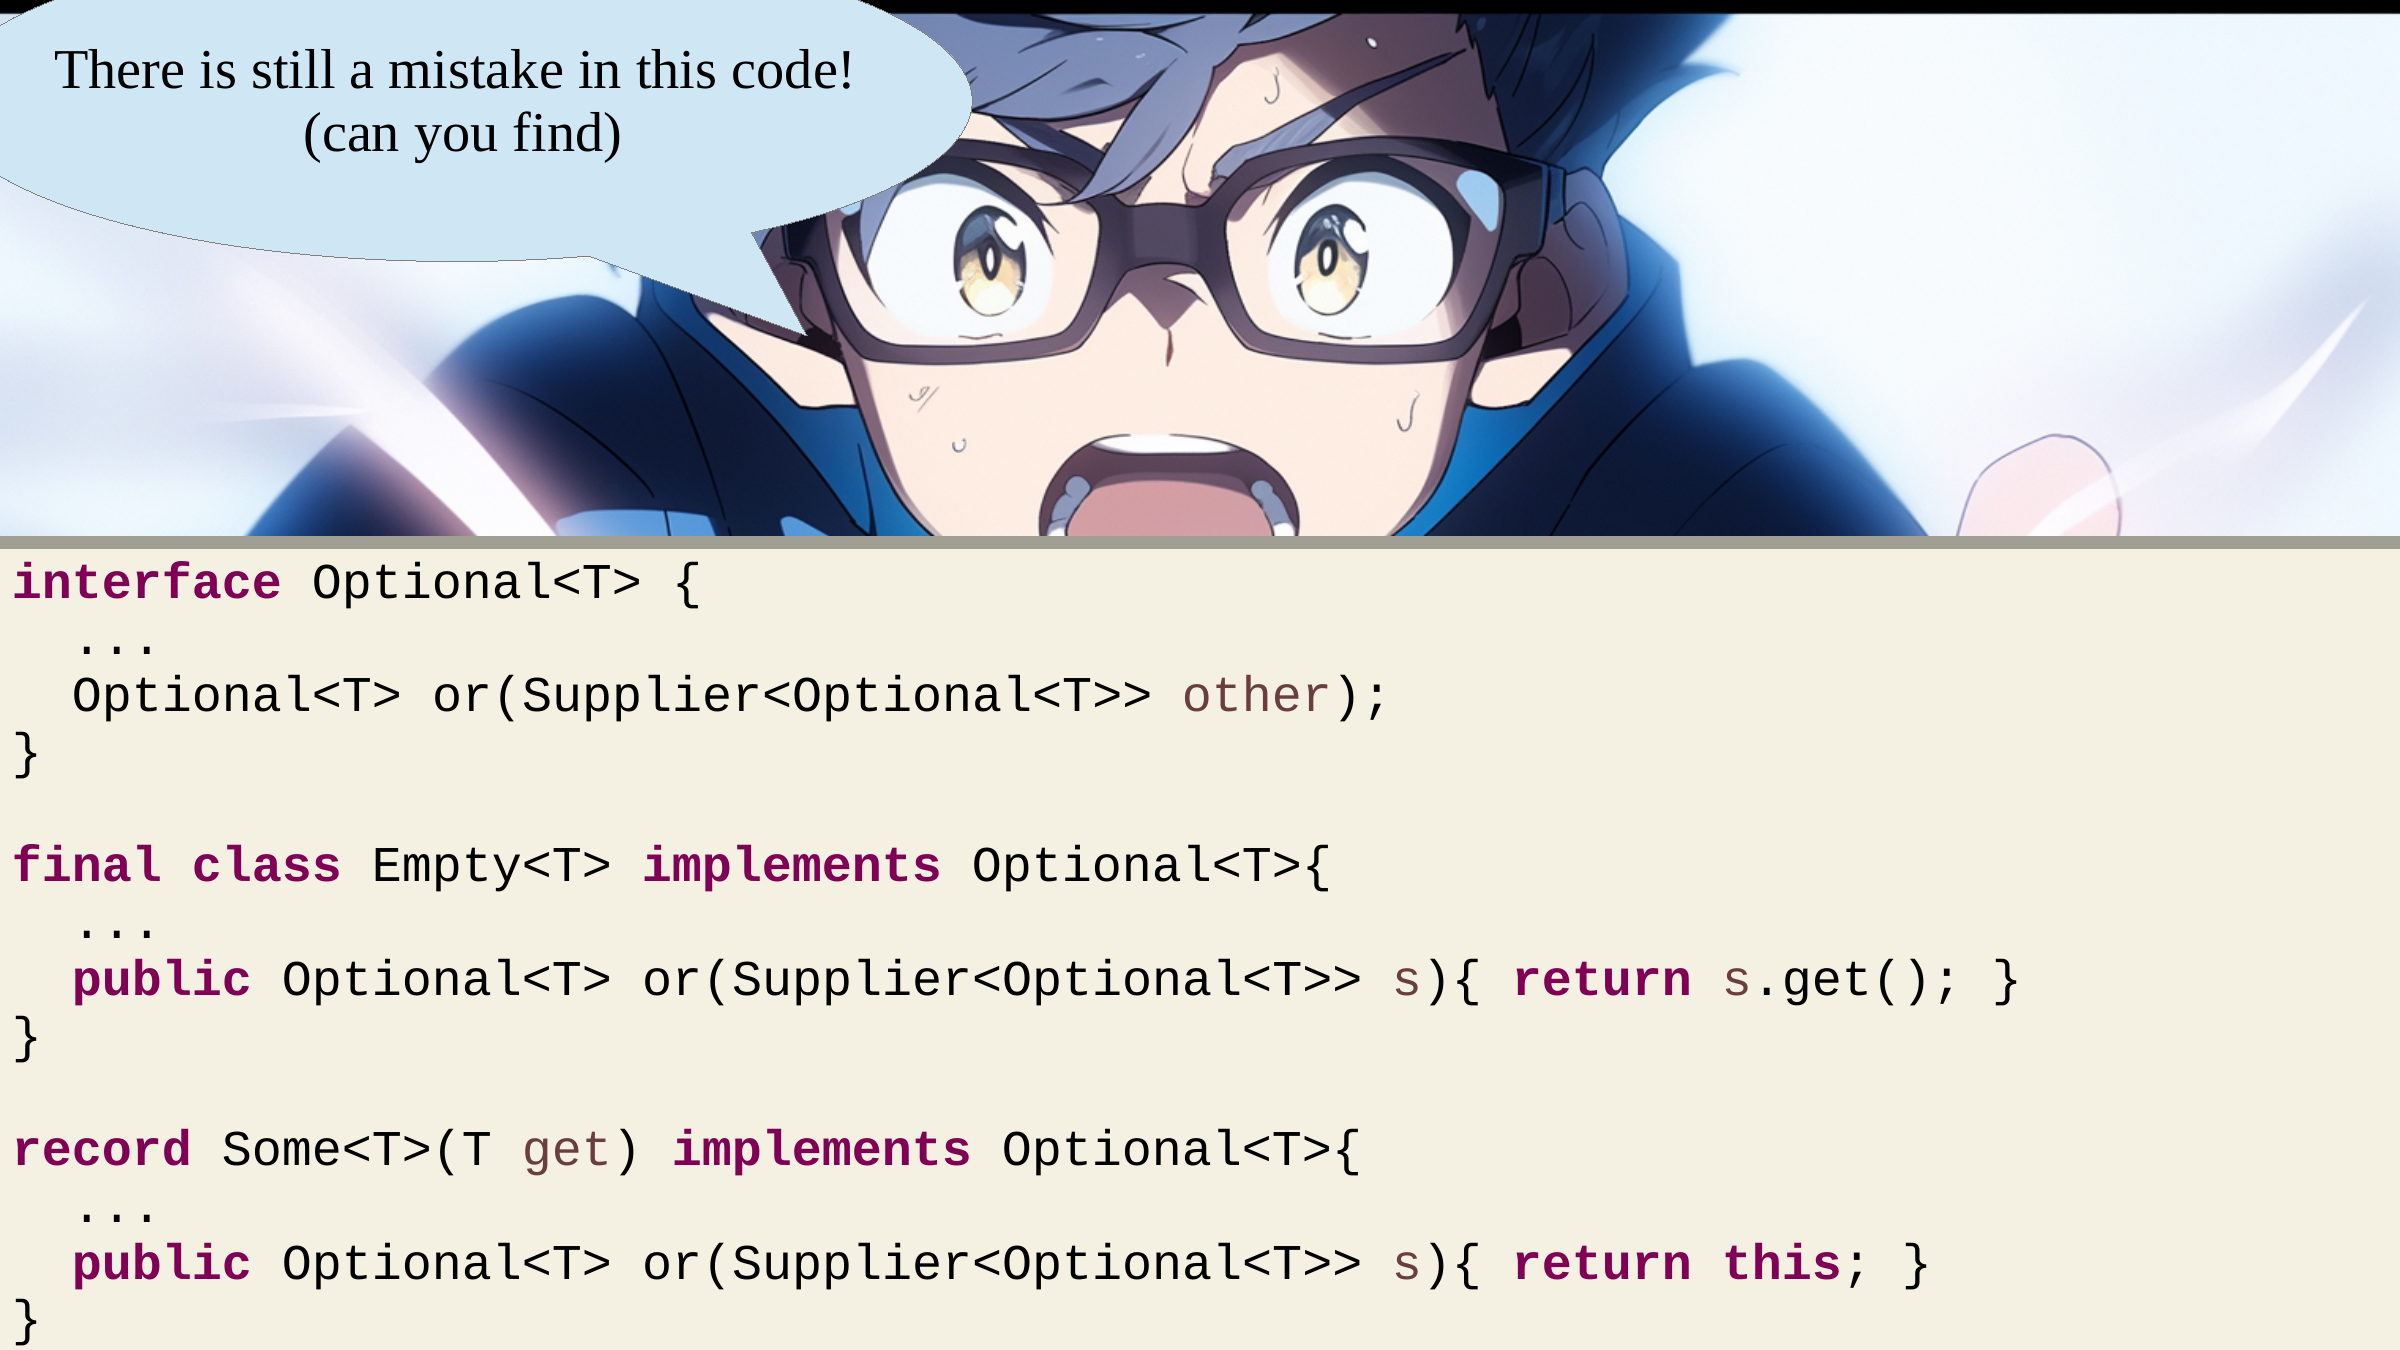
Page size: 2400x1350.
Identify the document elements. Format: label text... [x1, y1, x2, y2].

picture [0, 0, 2400, 536]
text_box interface Optional<T> { ... Optional<T> or(Supplier<Optional<T>> other); } final class Empty<T> implements Optional<T>{ ... public Optional<T> or(Supplier<Optional<T>> s){ return s.get(); } } record Some<T>(T get) implements Optional<T>{ ... public Optional<T> or(Supplier<Optional<T>> s){ return this; } } [0, 542, 2400, 1350]
text_box There is still a mistake in this code! (can you find) [0, 0, 973, 336]
picture [0, 0, 51, 24]
